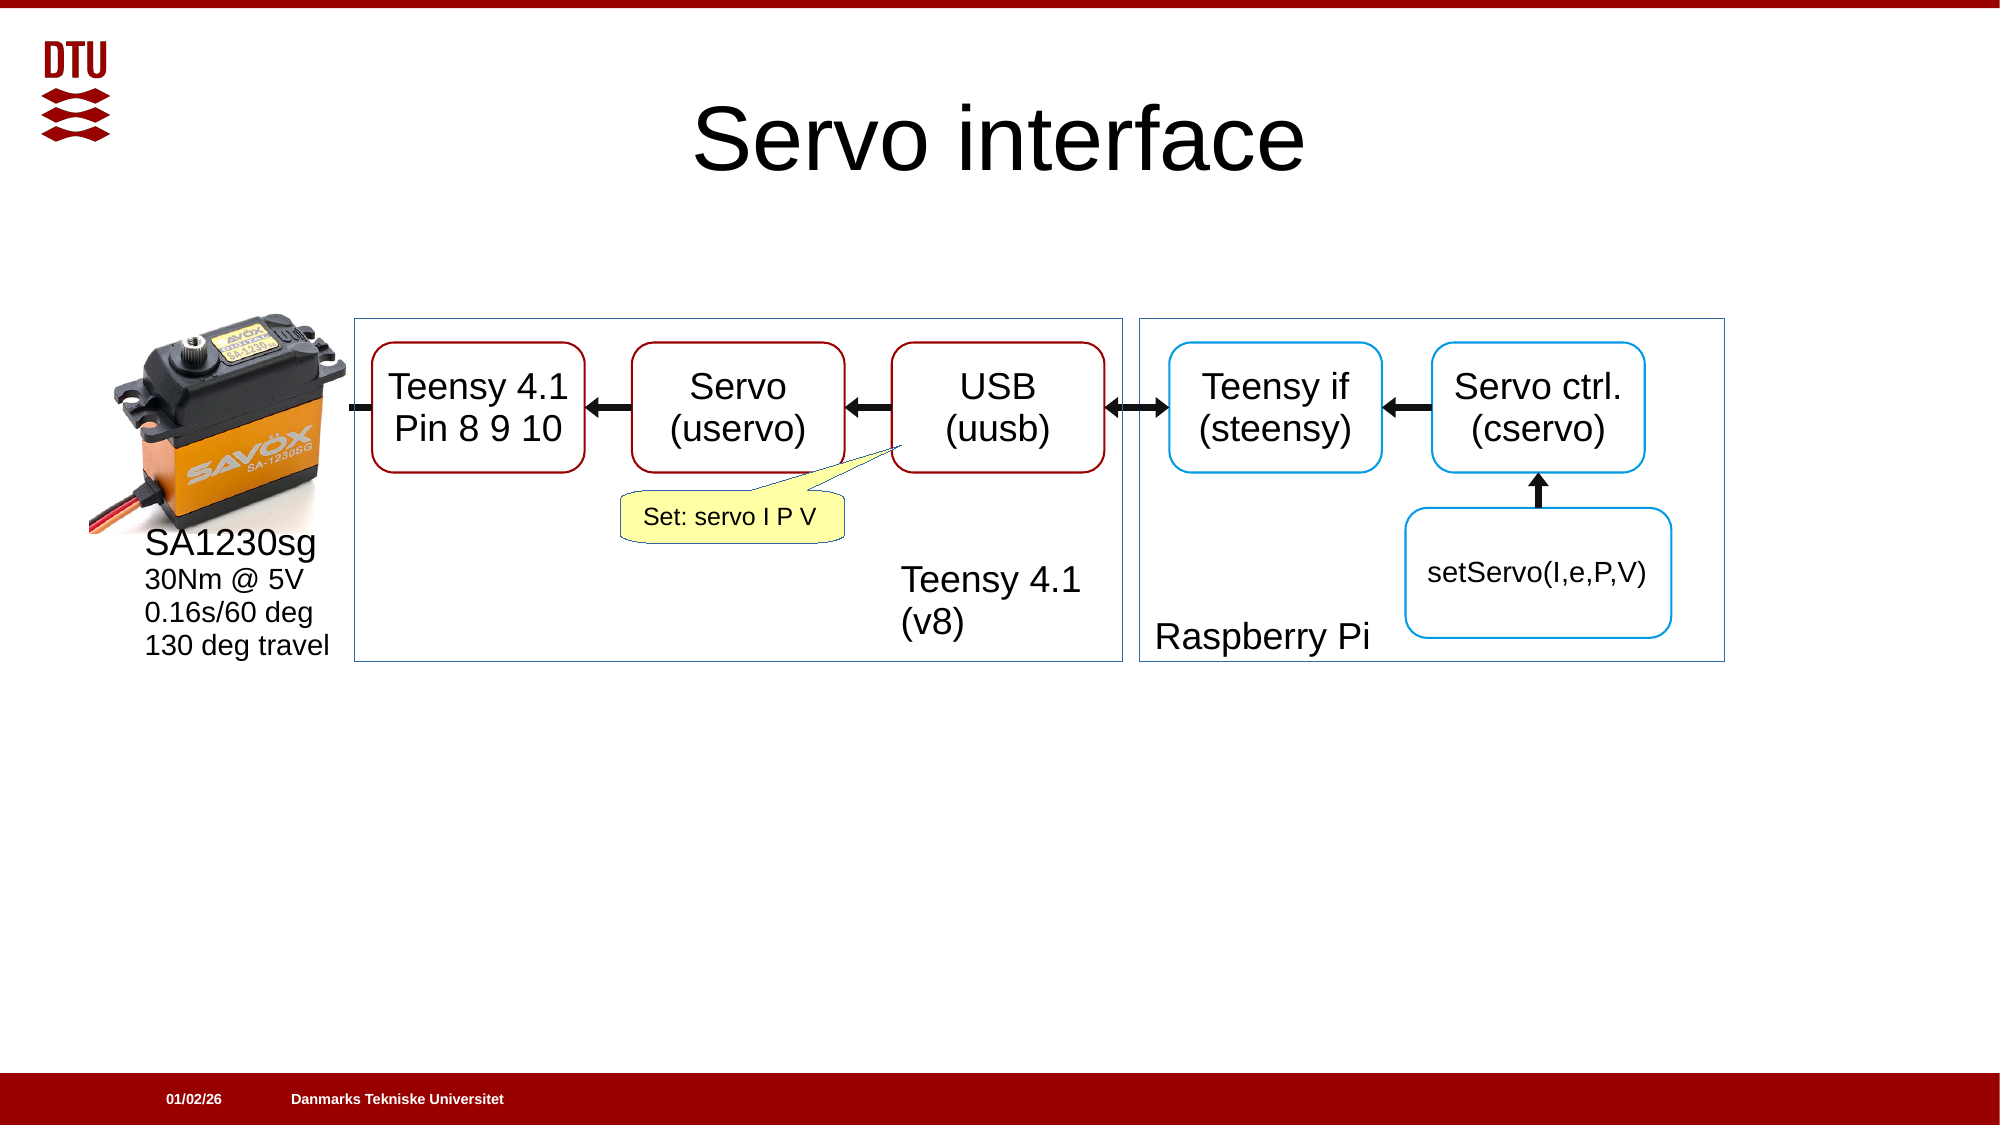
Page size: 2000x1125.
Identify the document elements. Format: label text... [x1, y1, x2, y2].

text_box Raspberry Pi [1139, 608, 1386, 666]
title Servo interface [99, 44, 1900, 233]
picture [89, 307, 349, 534]
text_box Teensy 4.1 Pin 8 9 10 [372, 342, 585, 473]
text_box Teensy 4.1 (v8) [885, 550, 1108, 650]
text_box SA1230sg 30Nm @ 5V 0.16s/60 deg 130 deg travel [129, 513, 346, 669]
text_box Servo (uservo) [631, 342, 845, 473]
text_box USB (uusb) [891, 342, 1105, 473]
text_box Servo ctrl. (cservo) [1432, 342, 1645, 473]
text_box Teensy if (steensy) [1169, 342, 1382, 473]
text_box setServo(I,e,P,V) [1405, 507, 1672, 638]
text_box Set: servo I P V [620, 445, 902, 544]
